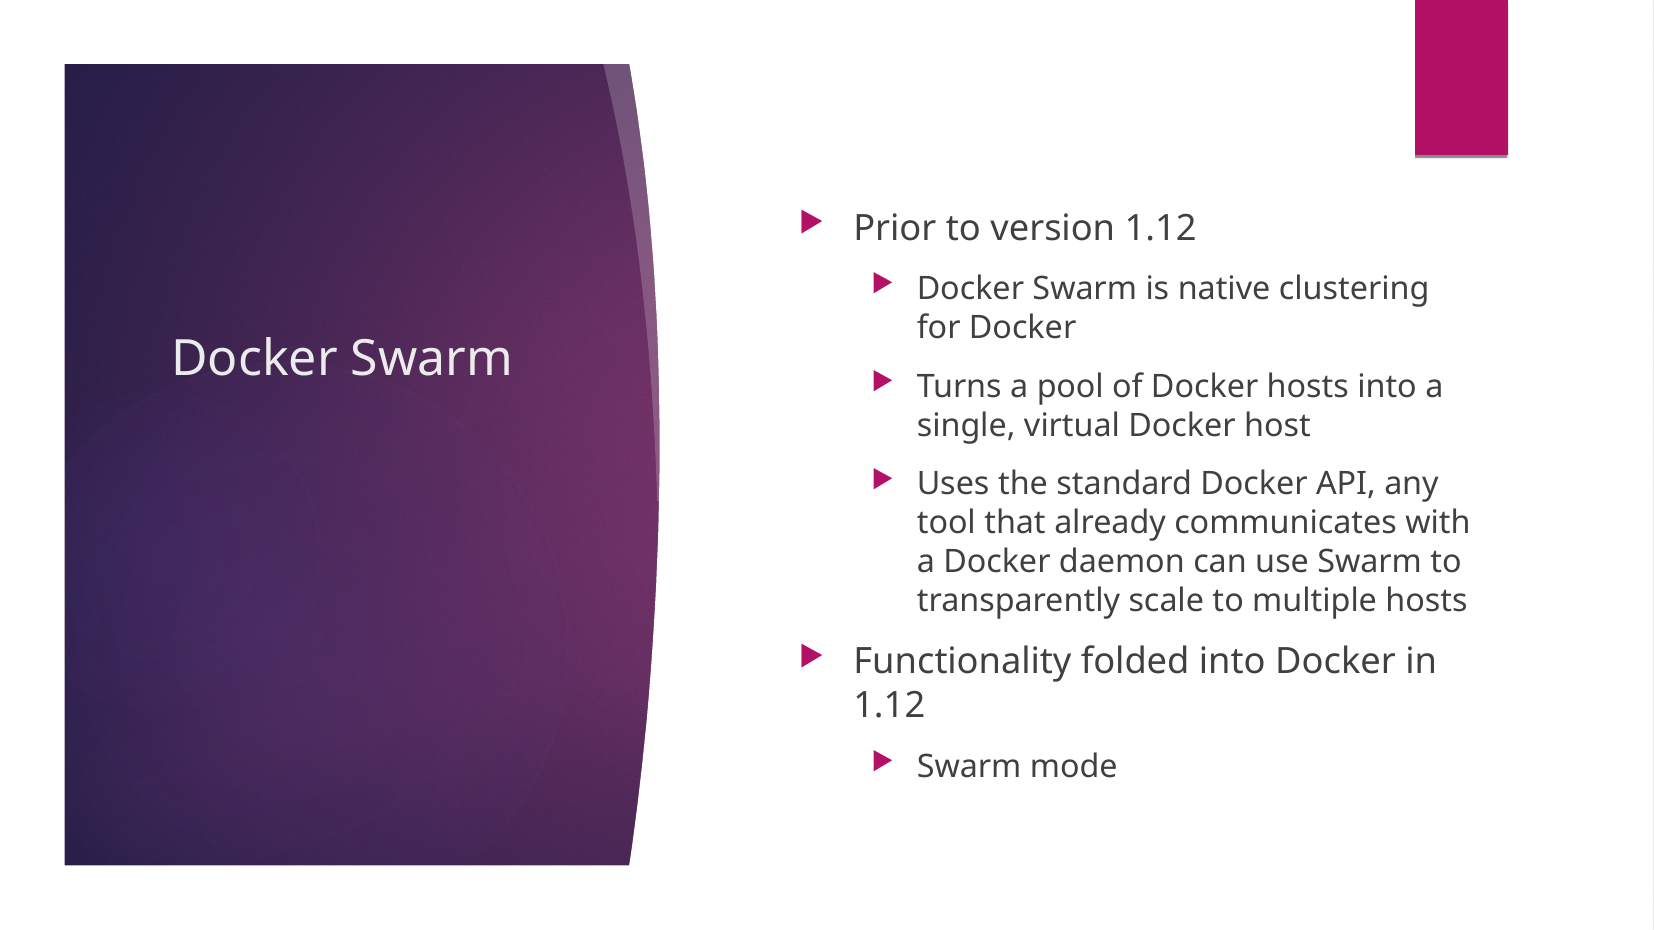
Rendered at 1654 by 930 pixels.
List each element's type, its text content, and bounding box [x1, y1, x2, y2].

picture [65, 64, 658, 865]
list Prior to version 1.12 Docker Swarm is native clustering for Docker Turns a pool of Docker hosts into a single, virtual Docker host Uses the standard Docker API, any tool that already communicates with a Docker daemon can use Swarm to transparently scale to multiple hosts Functionality folded into Docker in 1.12 Swarm mode [783, 196, 1488, 817]
title Docker Swarm [156, 175, 593, 393]
